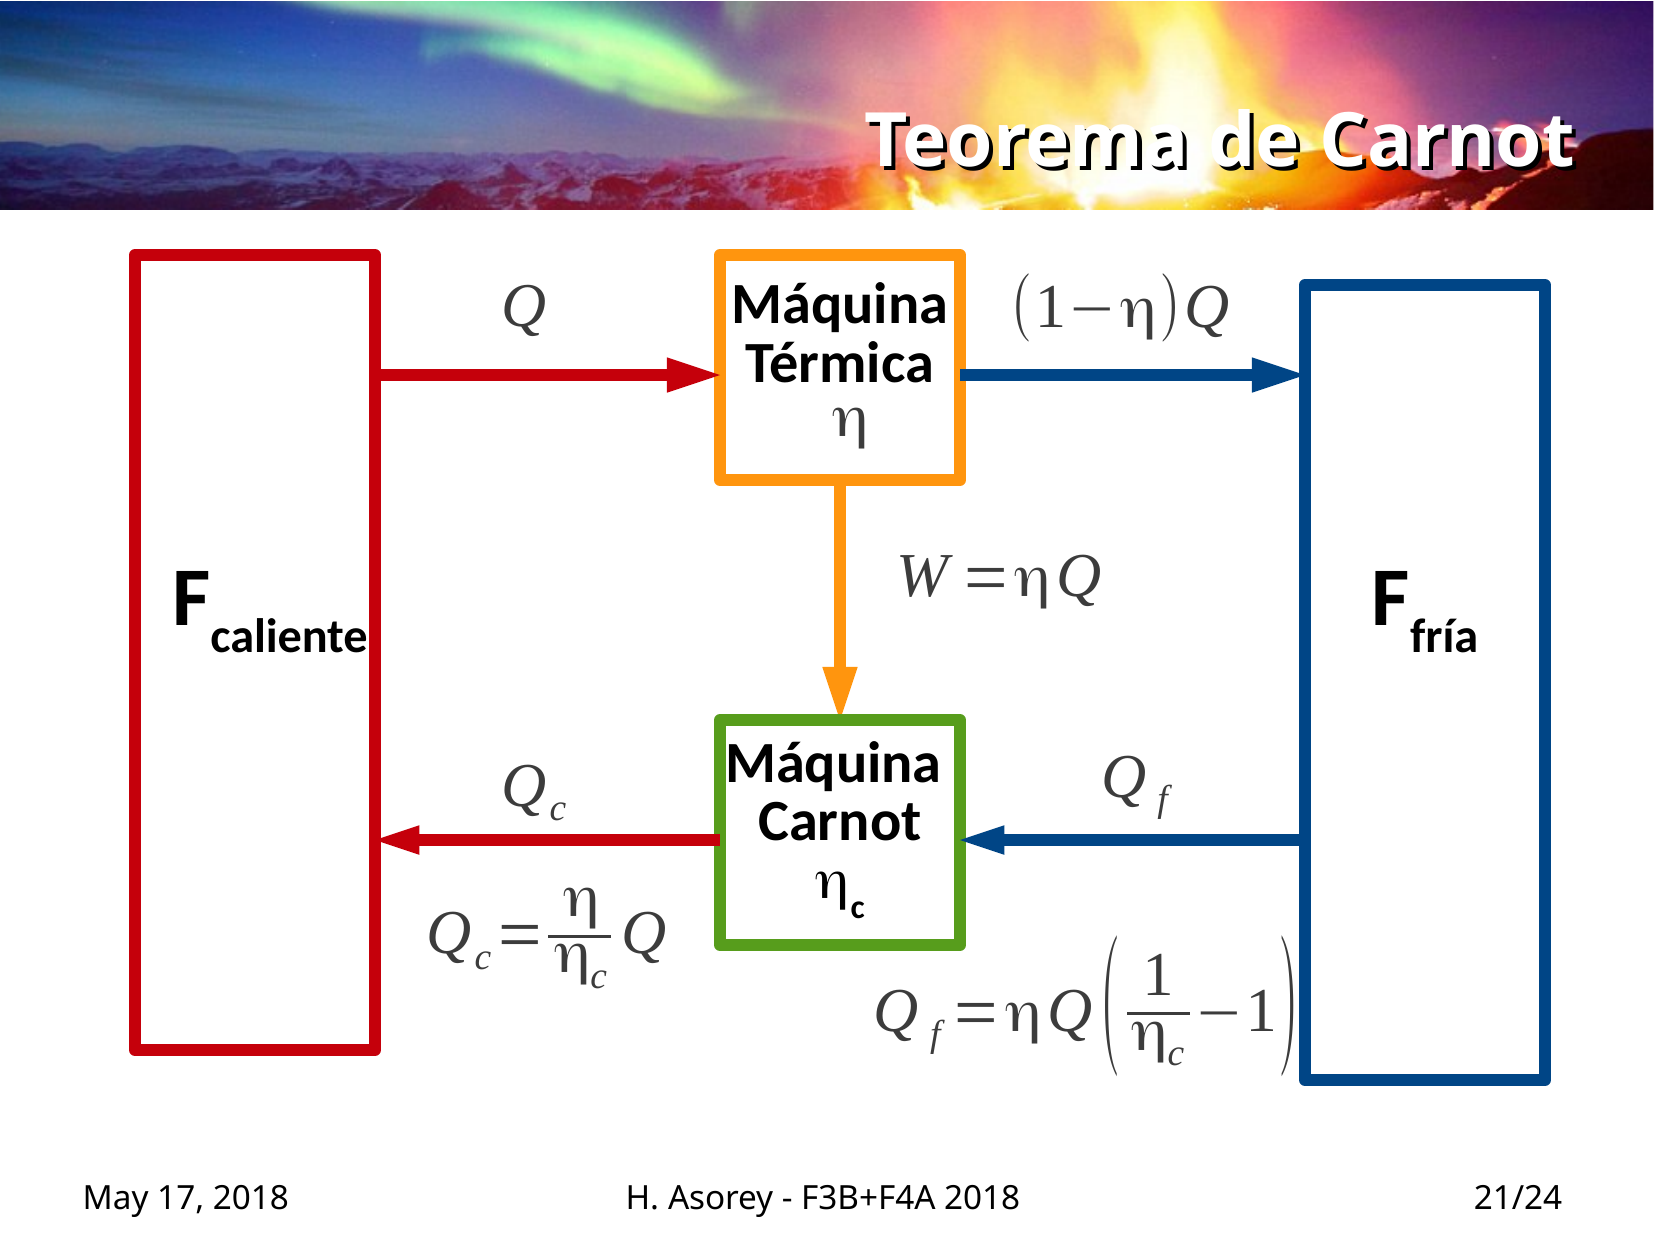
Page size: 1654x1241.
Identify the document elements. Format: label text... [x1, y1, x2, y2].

chart [890, 540, 1111, 612]
chart [825, 405, 878, 452]
chart [420, 885, 676, 996]
text_box Máquina Térmica [720, 255, 961, 481]
chart [1095, 741, 1184, 820]
text_box Ffría [1305, 555, 1546, 691]
chart [1005, 270, 1239, 345]
chart [495, 750, 574, 829]
text_box Fcaliente [150, 555, 391, 691]
chart [867, 932, 1306, 1081]
title Teorema de Carnot [86, 49, 1576, 226]
chart [495, 270, 555, 339]
picture [0, 1, 1654, 210]
text_box Máquina Carnot hc [720, 720, 961, 946]
